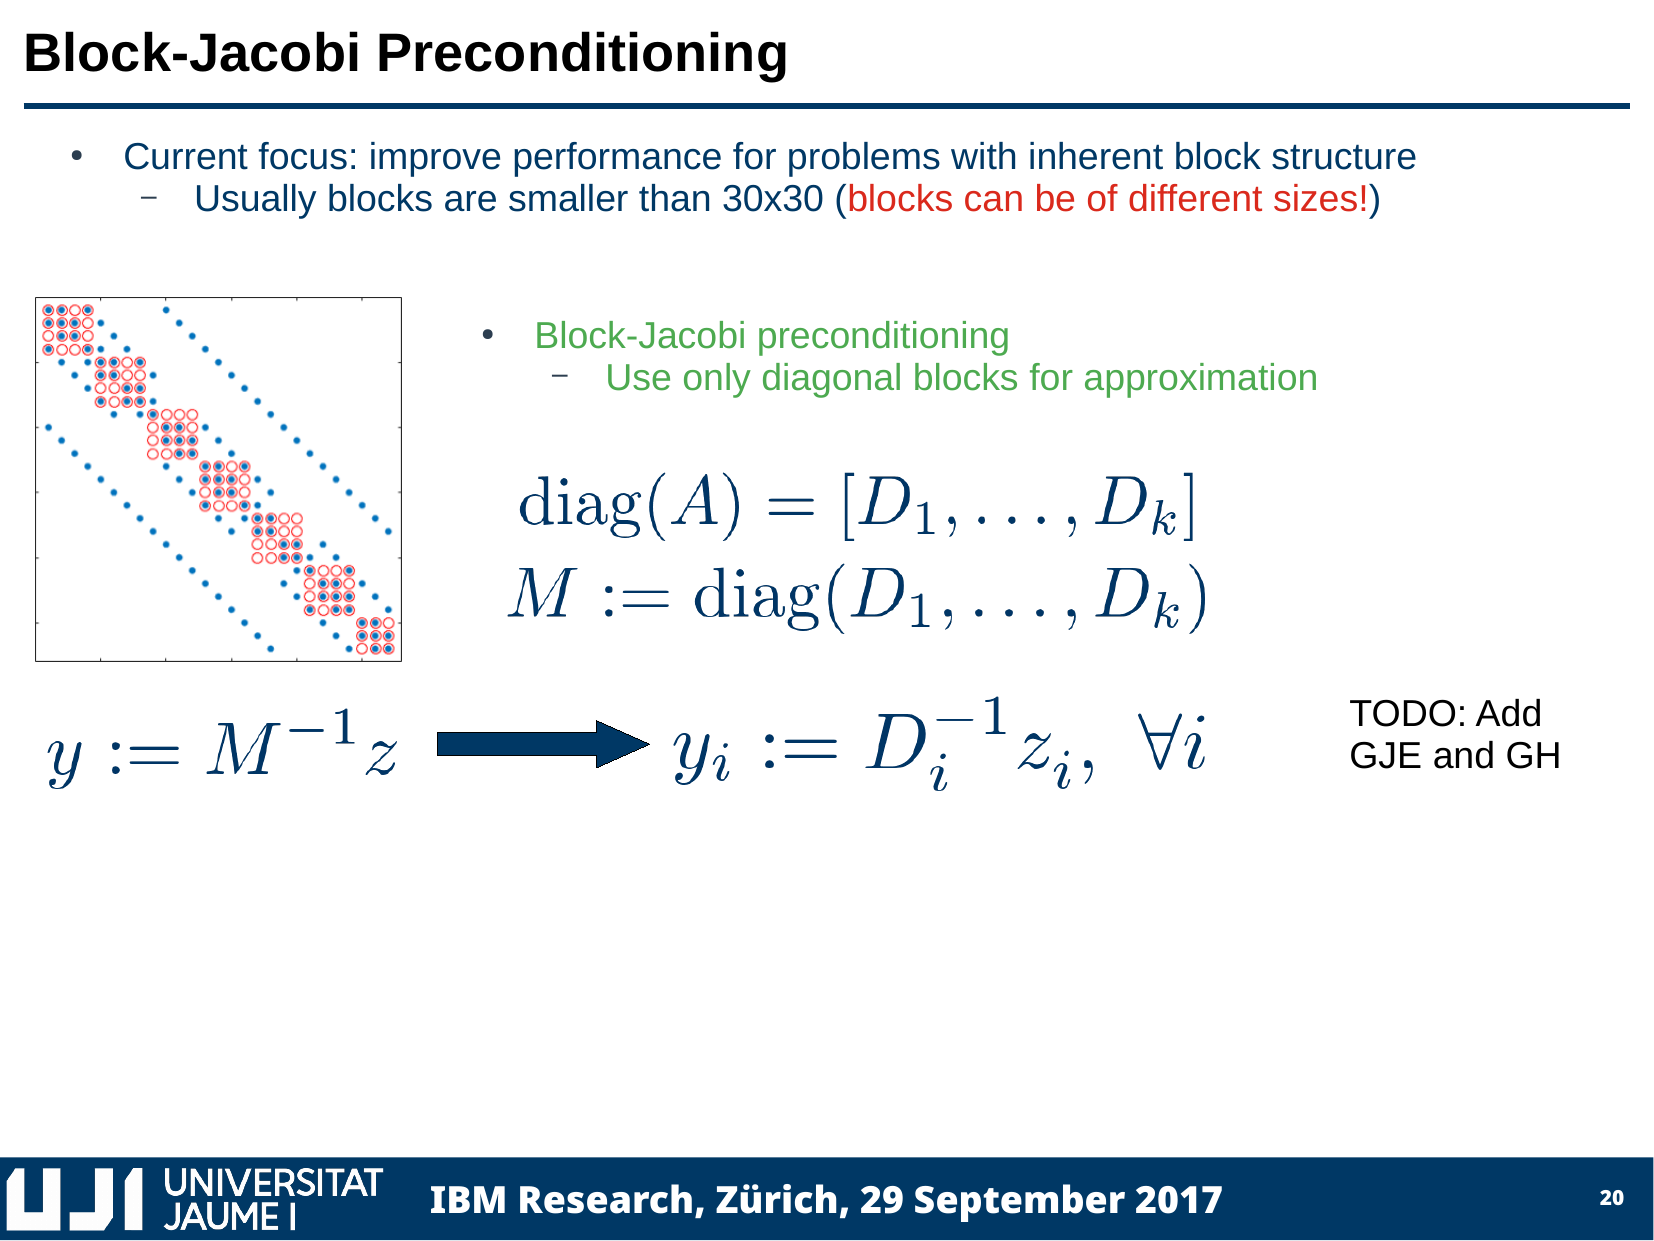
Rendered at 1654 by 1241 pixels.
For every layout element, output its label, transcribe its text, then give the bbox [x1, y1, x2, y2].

text_box Block-Jacobi preconditioning Use only diagonal blocks for approximation [448, 307, 1424, 414]
picture [673, 696, 1205, 791]
text_box Current focus: improve performance for problems with inherent block structure Usually blocks are smaller than 30x30 (blocks can be of different sizes!) [37, 128, 1583, 260]
picture [519, 472, 1193, 541]
picture [507, 563, 1205, 634]
picture [0, 1158, 390, 1241]
text_box [437, 720, 650, 768]
picture [47, 708, 397, 789]
text_box TODO: Add GJE and GH [1334, 685, 1595, 783]
title Block-Jacobi Preconditioning [23, 0, 1630, 107]
picture [35, 297, 402, 662]
